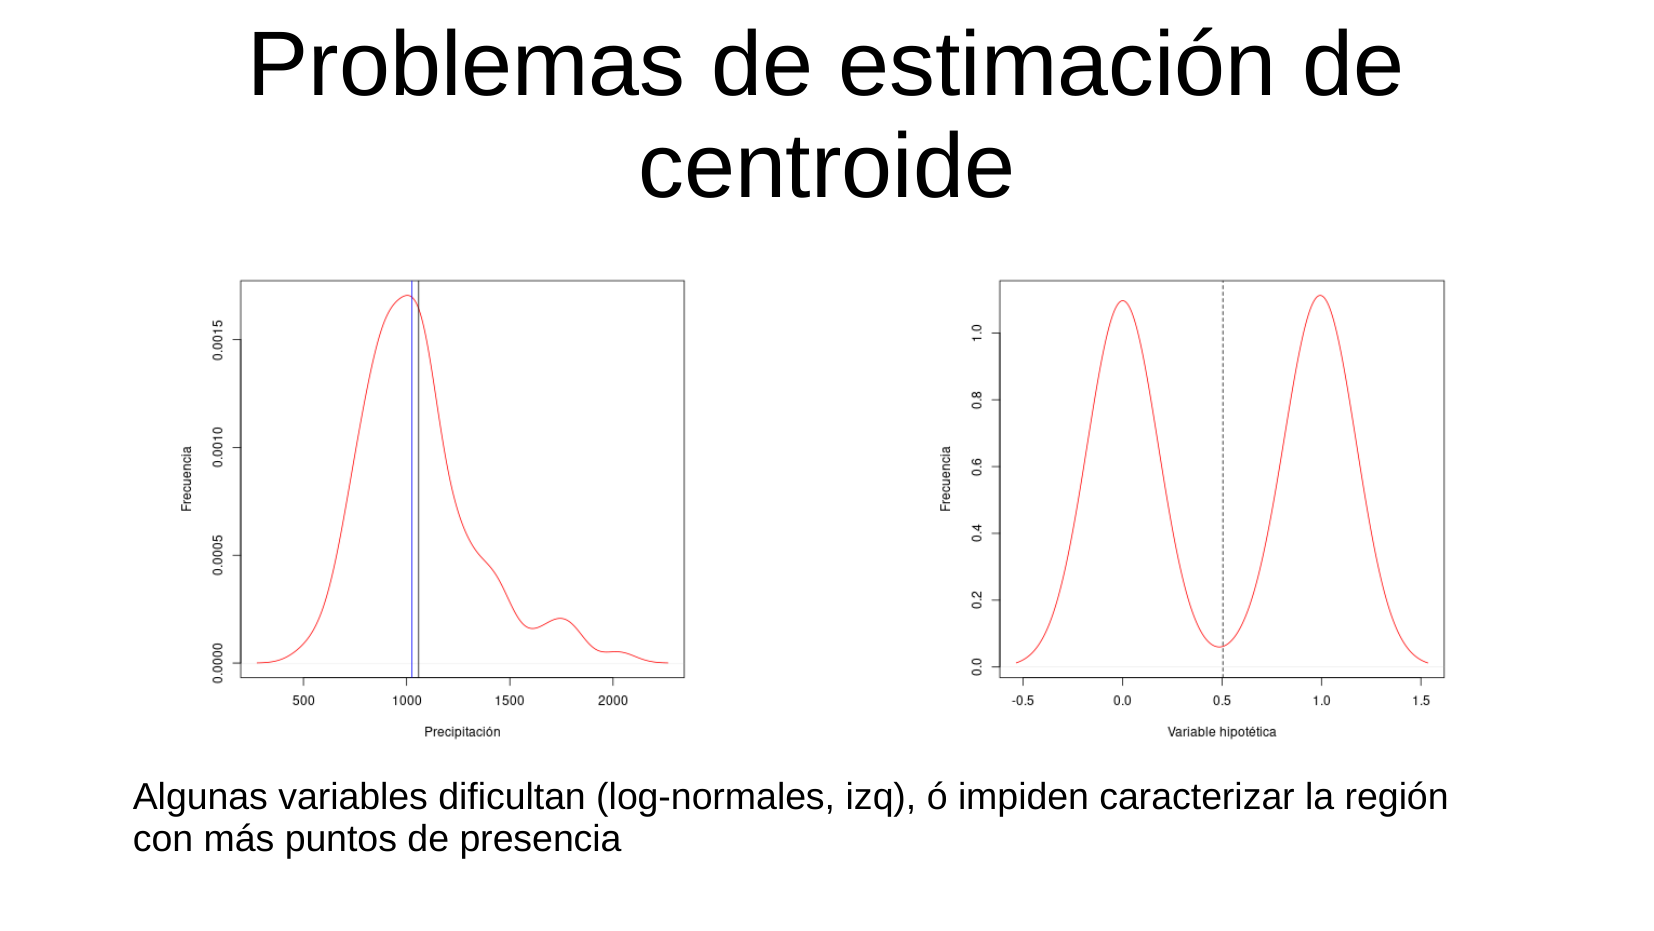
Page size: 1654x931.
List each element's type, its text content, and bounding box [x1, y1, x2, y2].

picture [177, 217, 717, 757]
text_box Algunas variables dificultan (log-normales, izq), ó impiden caracterizar la región con más puntos de presencia [118, 767, 1506, 867]
picture [936, 217, 1477, 757]
title Problemas de estimación de centroide [82, 12, 1571, 218]
